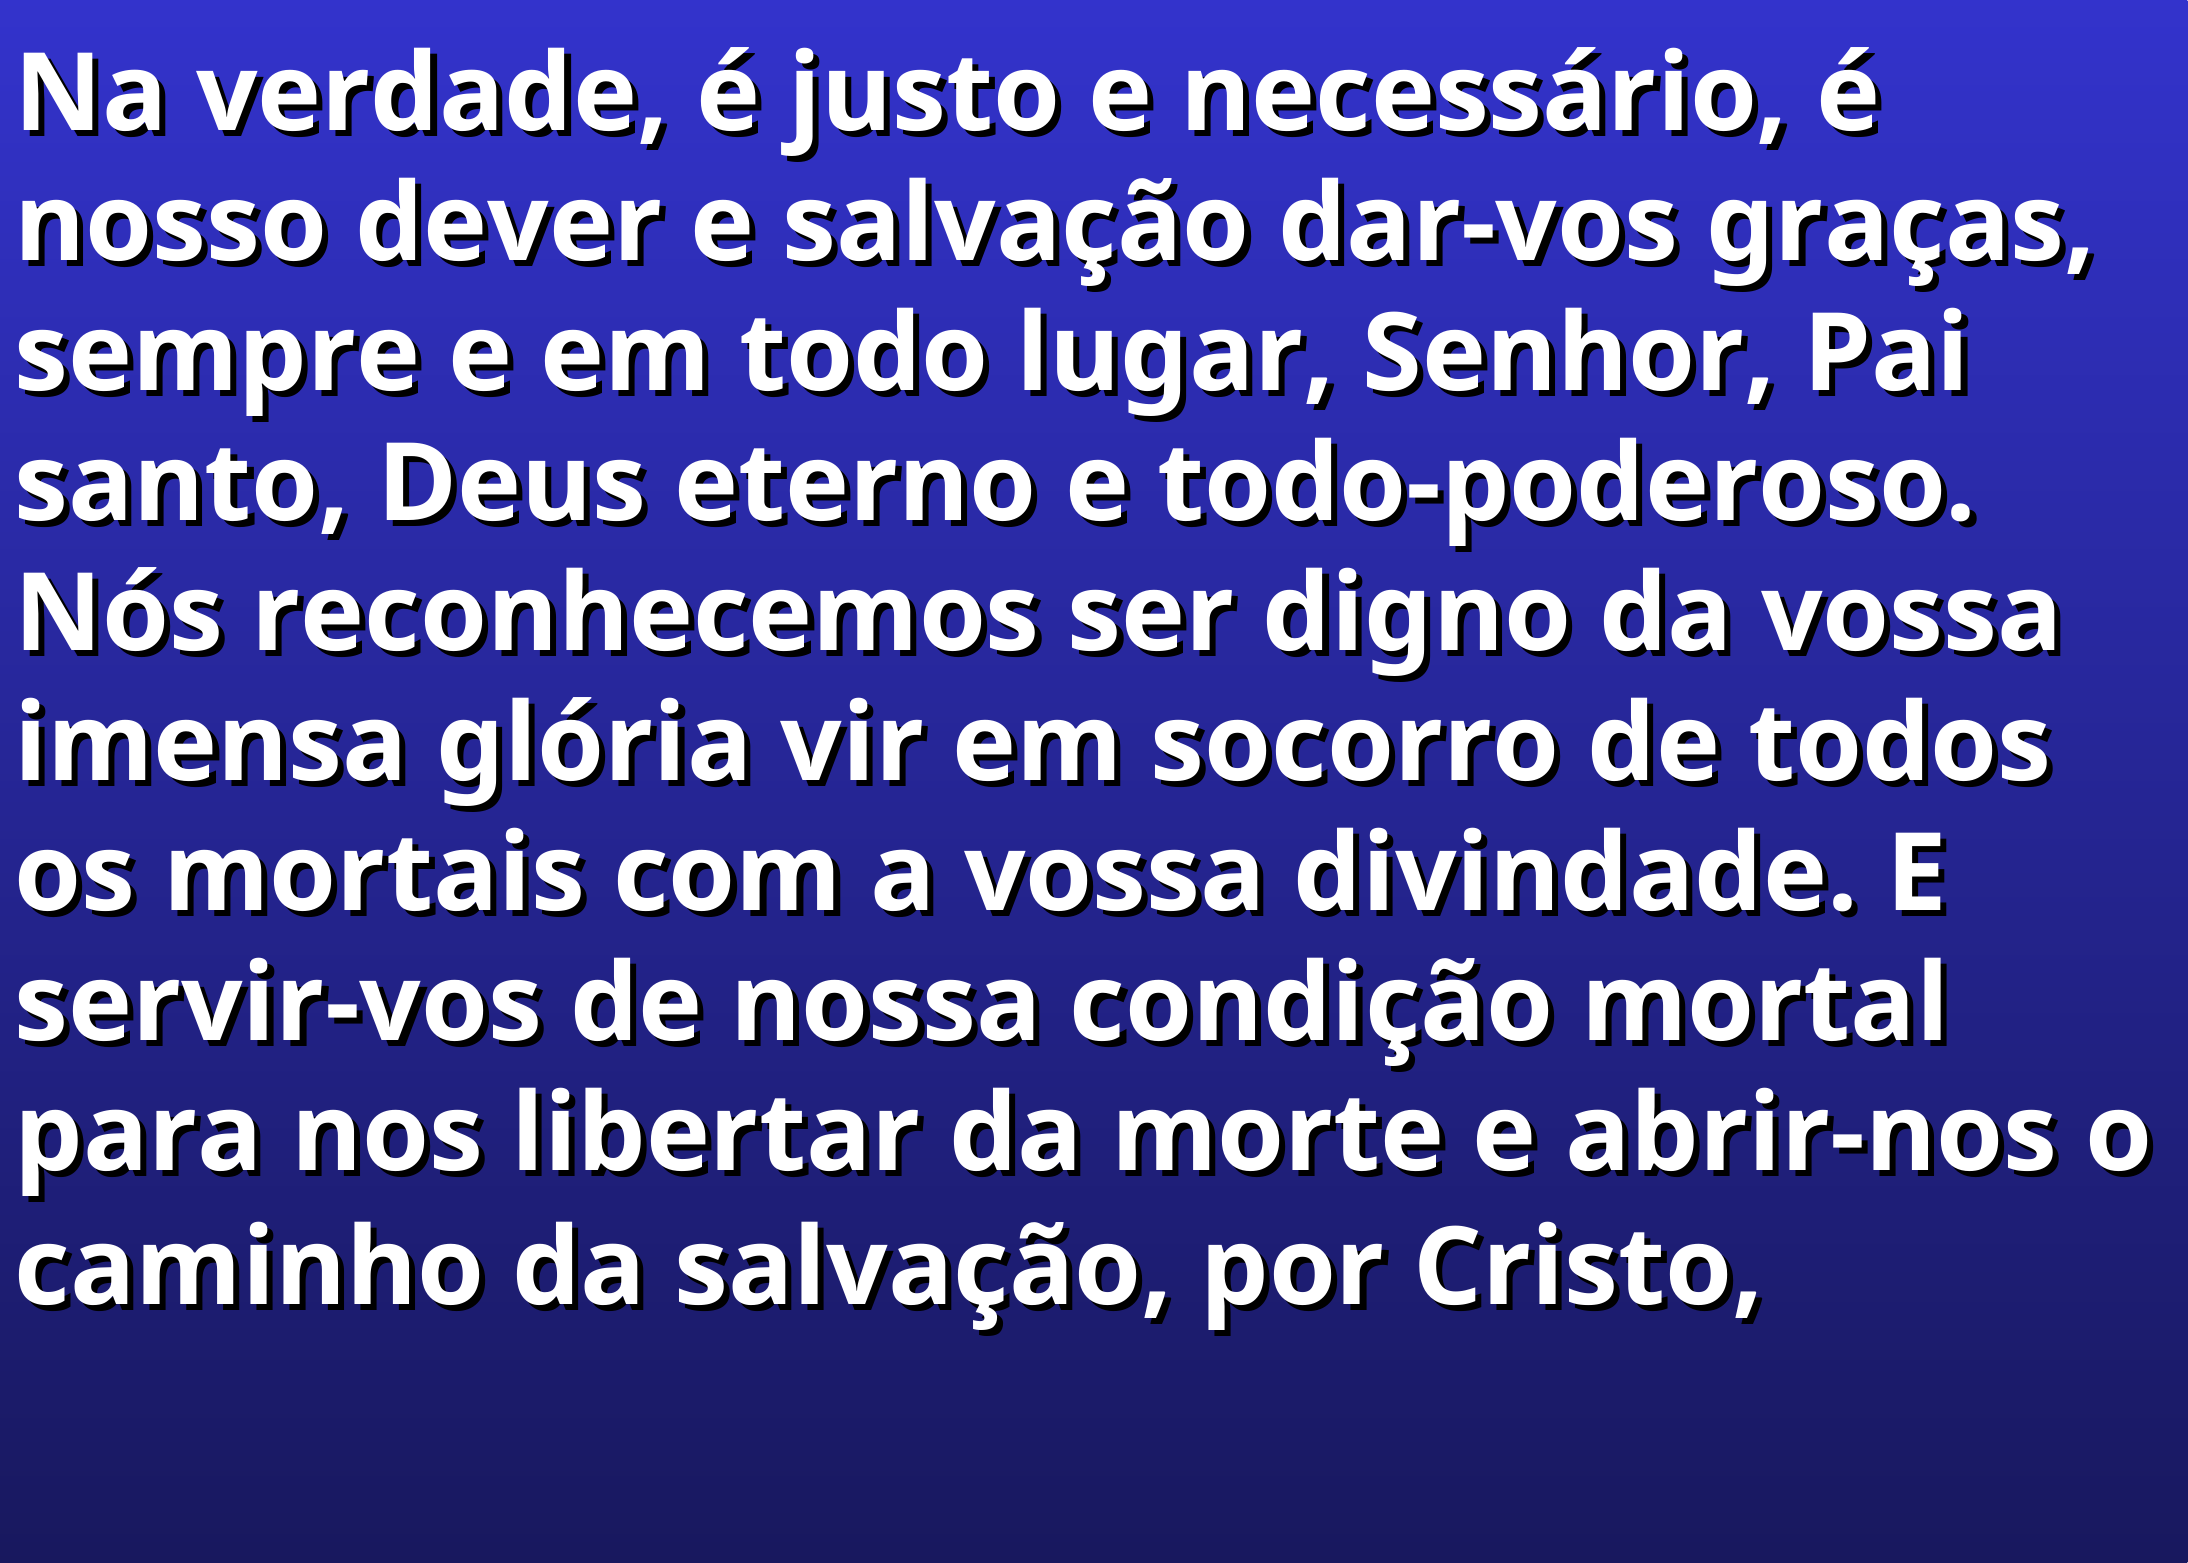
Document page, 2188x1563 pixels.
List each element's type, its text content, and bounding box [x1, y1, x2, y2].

text_box Na verdade, é justo e necessário, é nosso dever e salvação dar-vos graças, sempre e em todo lugar, Senhor, Pai santo, Deus eterno e todo-poderoso. Nós reconhecemos ser digno da vossa imensa glória vir em socorro de todos os mortais com a vossa divindade. E servir-vos de nossa condição mortal para nos libertar da morte e abrir-nos o caminho da salvação, por Cristo, [0, 15, 2188, 1335]
